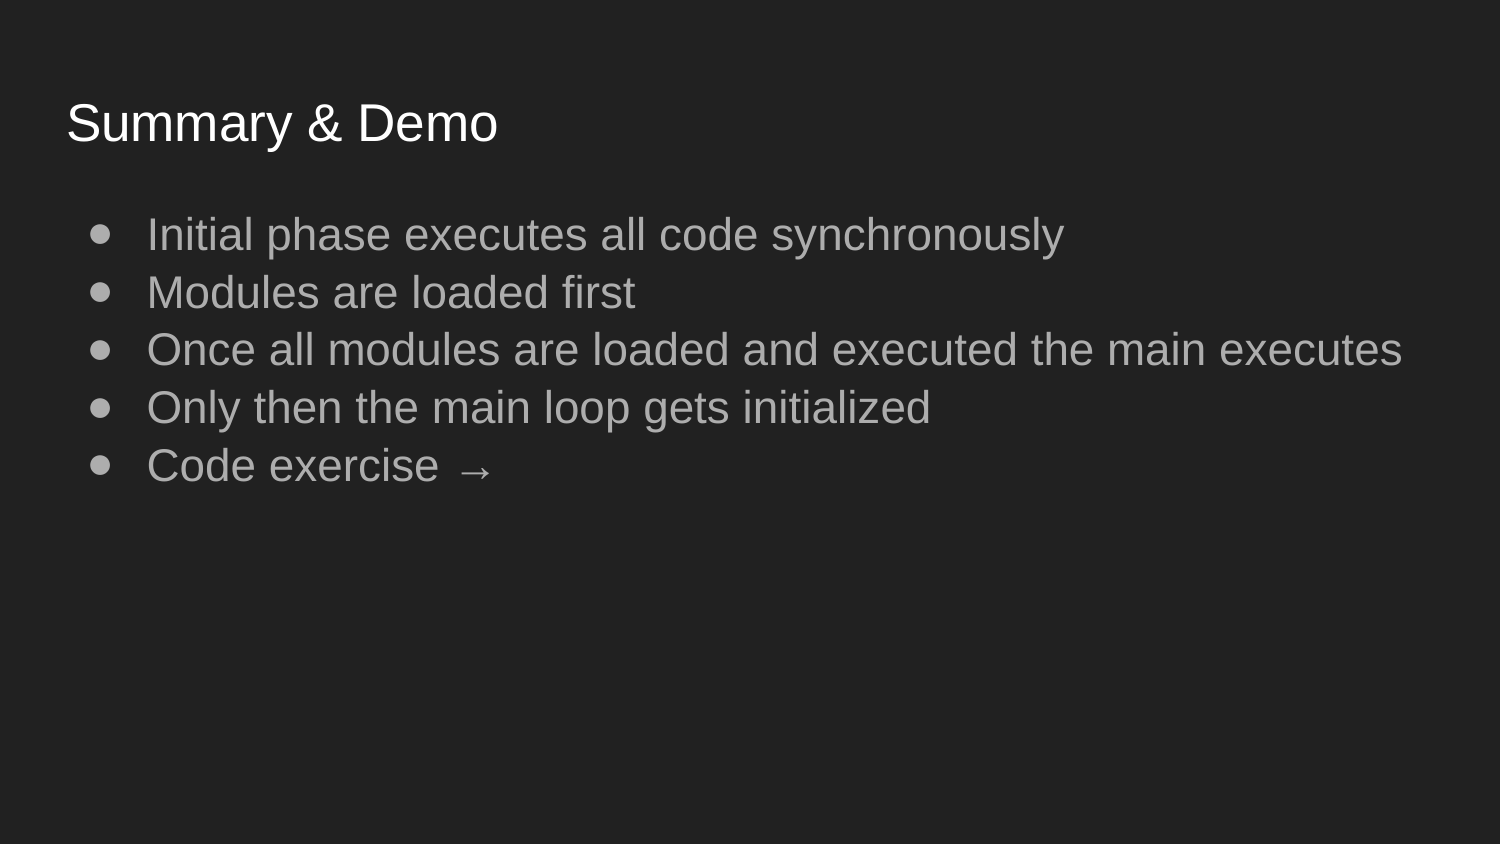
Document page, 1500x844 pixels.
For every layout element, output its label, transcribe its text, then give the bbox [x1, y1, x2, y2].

title Summary & Demo [51, 72, 1449, 167]
list Initial phase executes all code synchronously Modules are loaded first Once all modules are loaded and executed the main executes Only then the main loop gets initialized Code exercise → [56, 186, 1455, 606]
